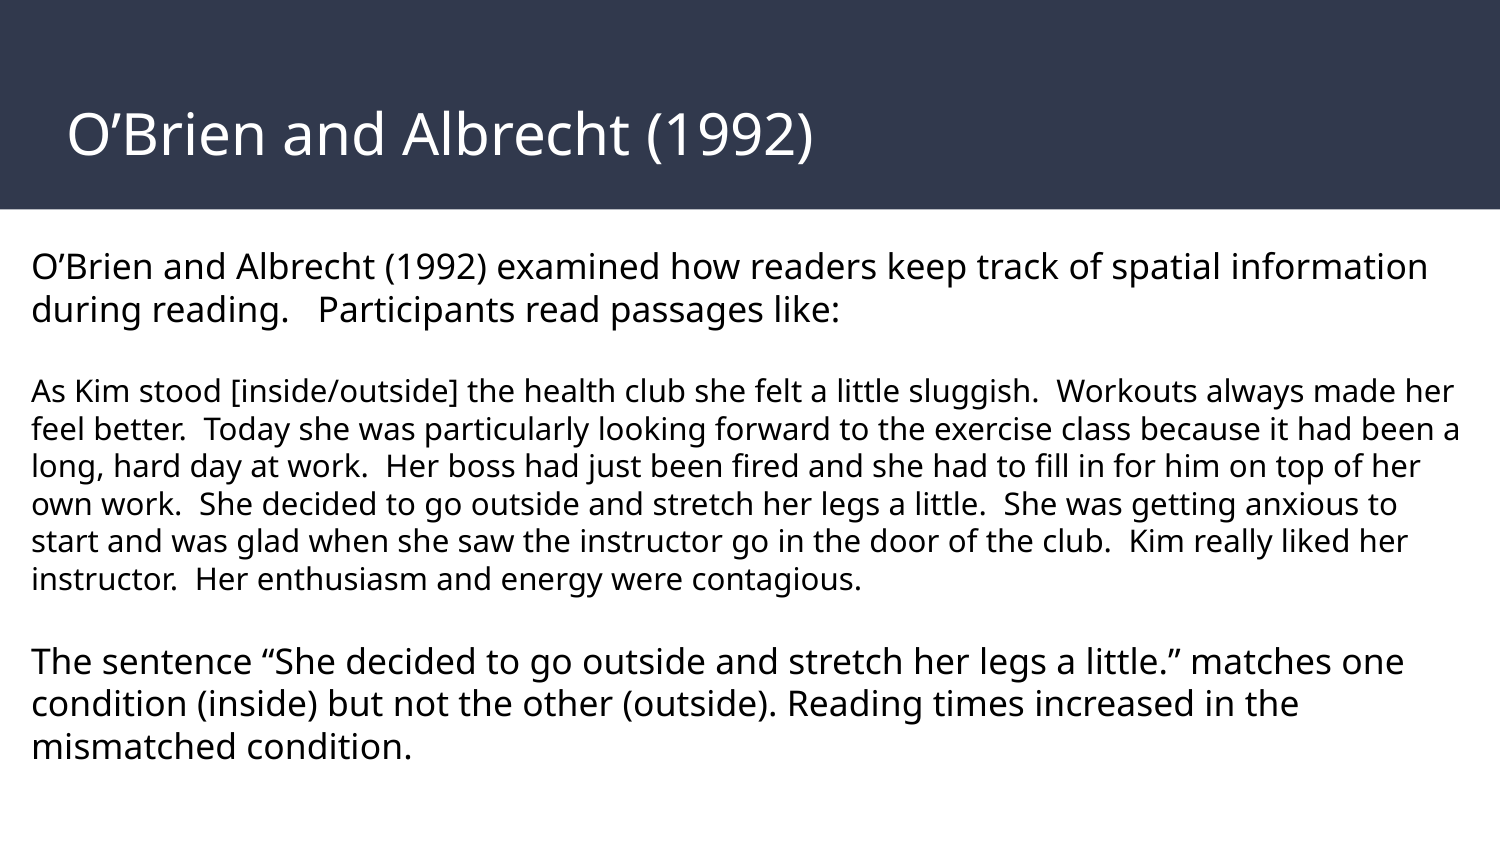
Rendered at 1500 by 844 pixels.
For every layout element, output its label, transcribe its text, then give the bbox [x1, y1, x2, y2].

text_box O’Brien and Albrecht (1992) examined how readers keep track of spatial information during reading. Participants read passages like: As Kim stood [inside/outside] the health club she felt a little sluggish. Workouts always made her feel better. Today she was particularly looking forward to the exercise class because it had been a long, hard day at work. Her boss had just been fired and she had to fill in for him on top of her own work. She decided to go outside and stretch her legs a little. She was getting anxious to start and was glad when she saw the instructor go in the door of the club. Kim really liked her instructor. Her enthusiasm and energy were contagious. The sentence “She decided to go outside and stretch her legs a little.” matches one condition (inside) but not the other (outside). Reading times increased in the mismatched condition. [16, 229, 1482, 830]
title O’Brien and Albrecht (1992) [51, 82, 1449, 185]
